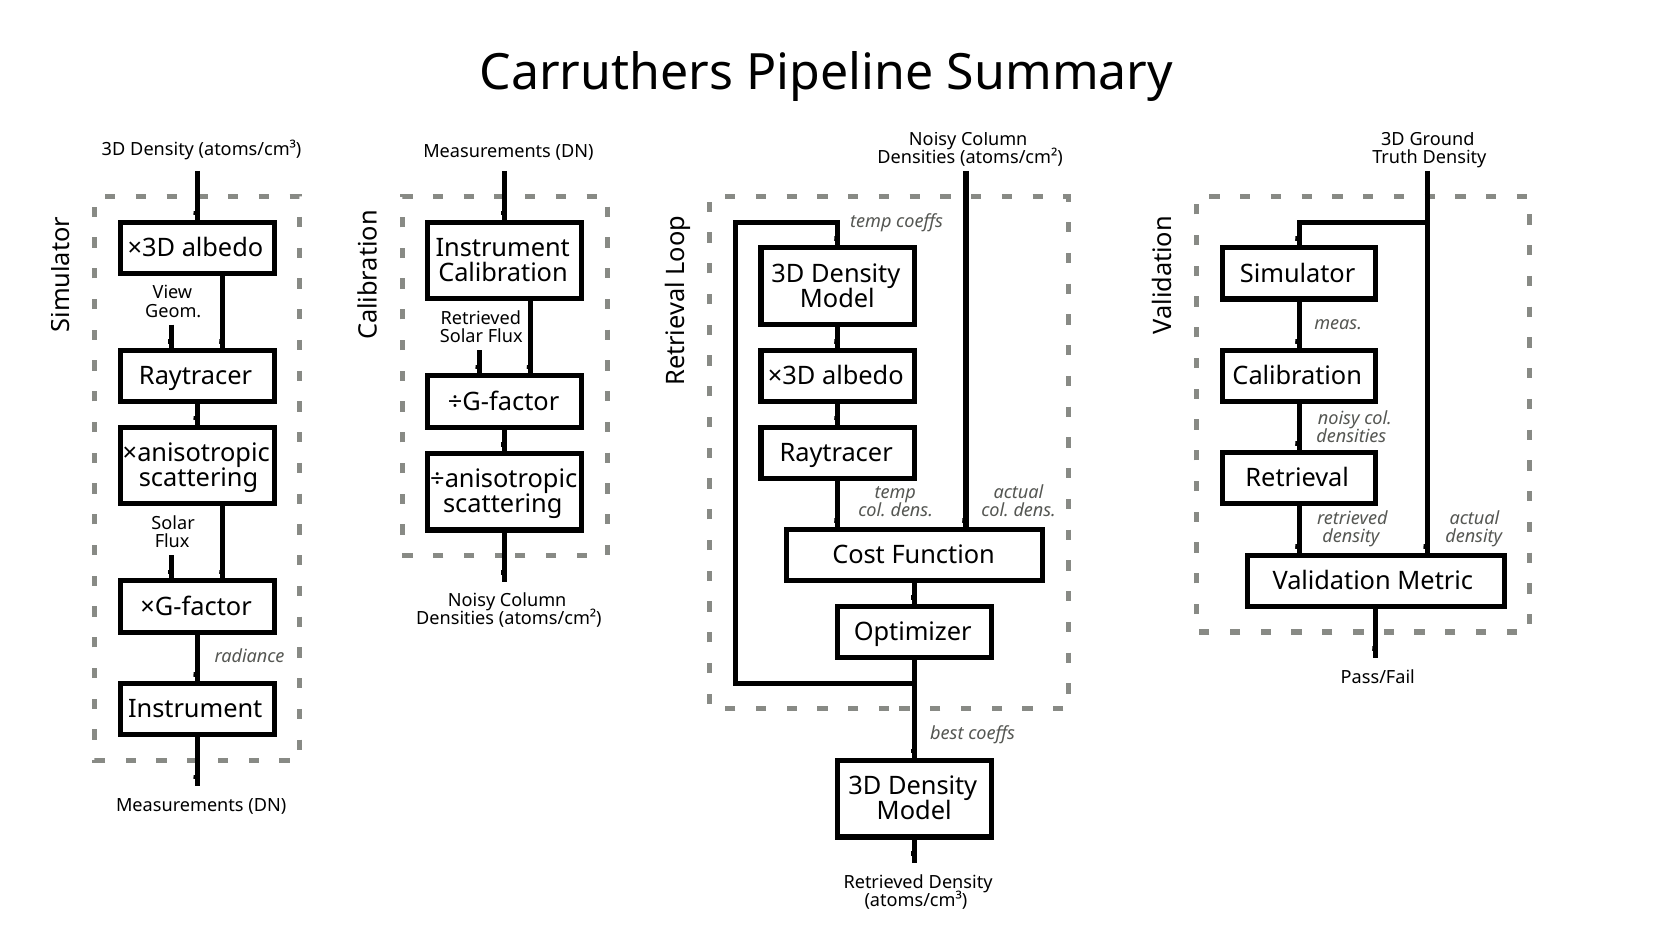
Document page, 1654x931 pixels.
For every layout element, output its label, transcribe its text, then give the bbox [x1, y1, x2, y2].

picture [51, 132, 1533, 931]
title Carruthers Pipeline Summary [82, 18, 1571, 122]
